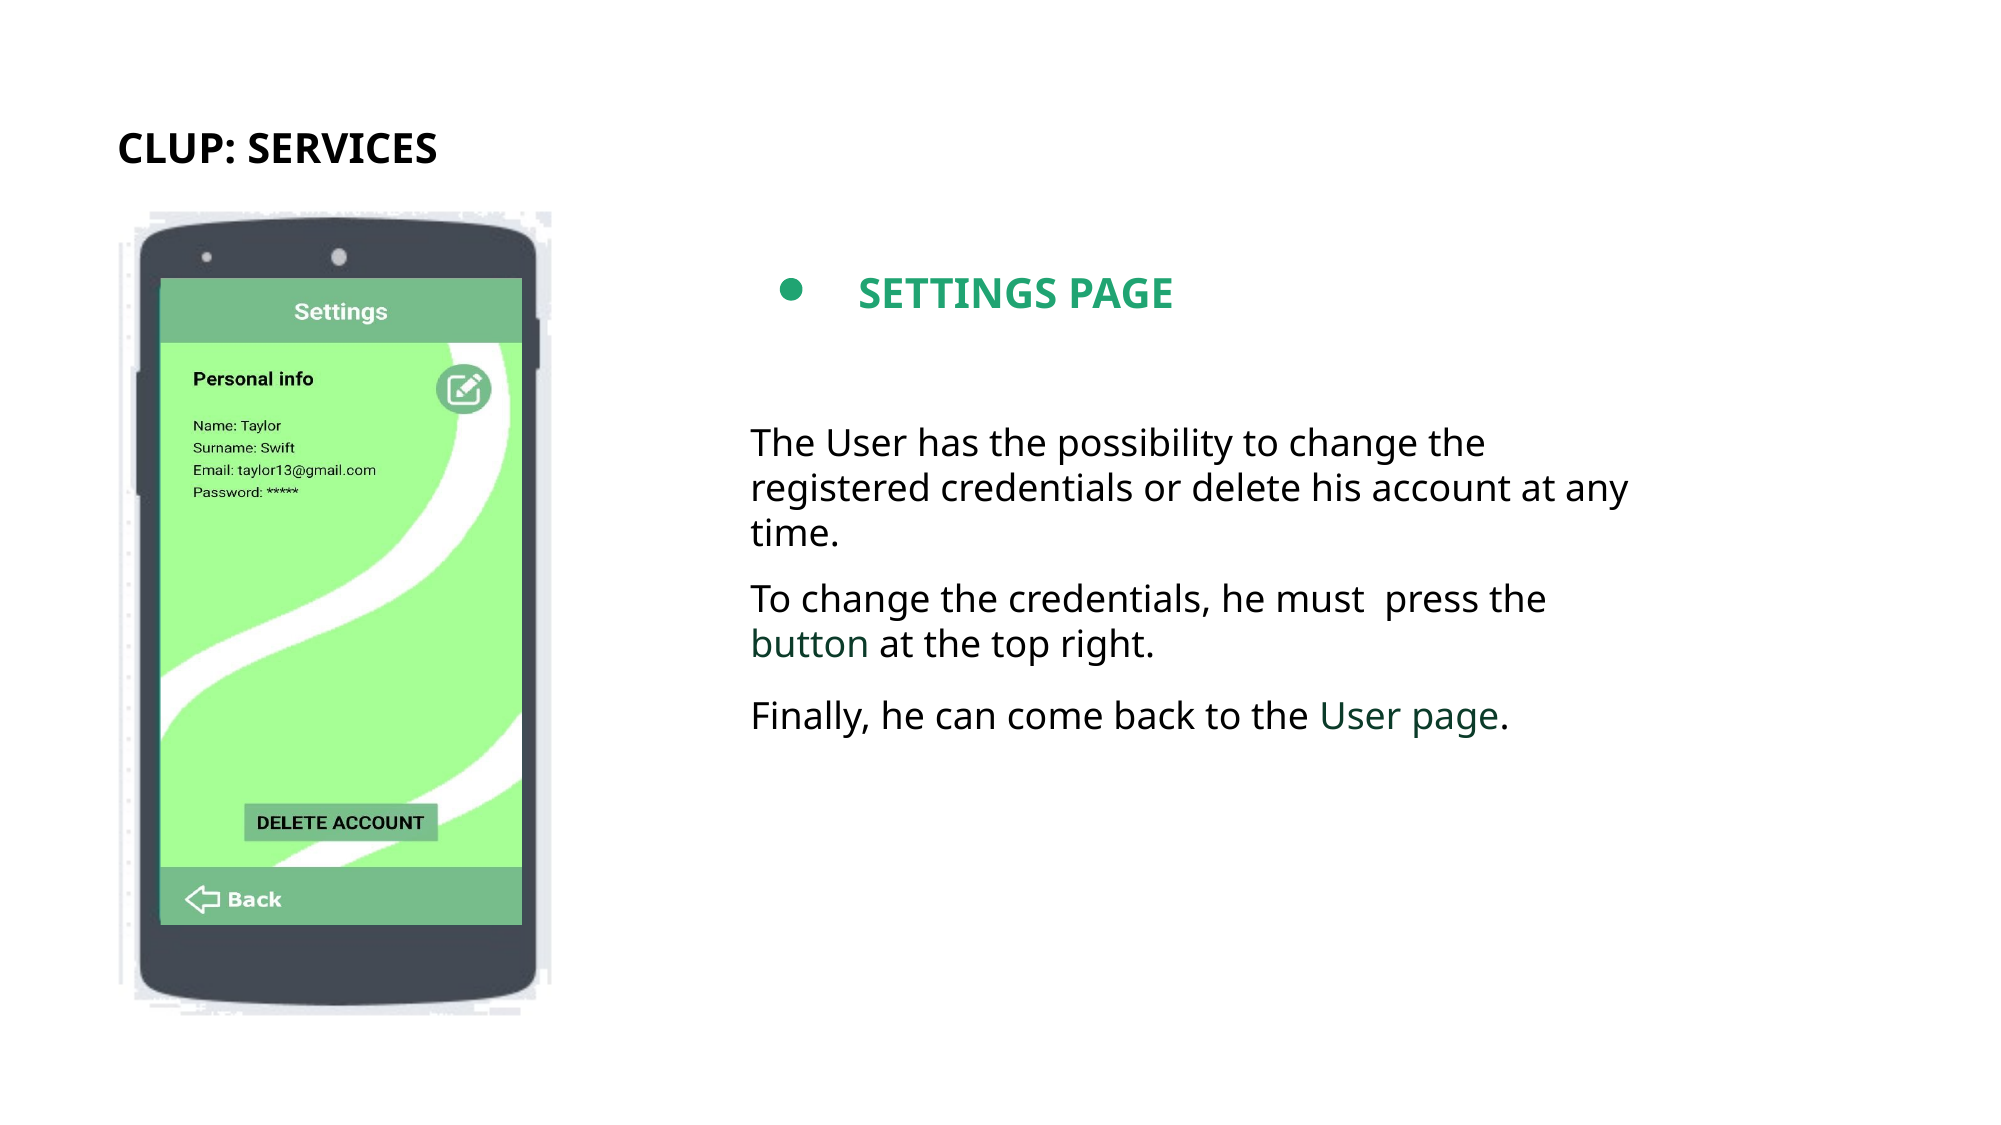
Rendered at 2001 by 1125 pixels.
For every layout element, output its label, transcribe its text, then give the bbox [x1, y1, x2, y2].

text_box The User has the possibility to change the registered credentials or delete his account at any time. To change the credentials, he must press the button at the top right. Finally, he can come back to the User page. [735, 411, 1658, 818]
picture [83, 181, 593, 1047]
title CLUP: SERVICES [102, 118, 1056, 230]
text_box SETTINGS PAGE [843, 264, 1198, 315]
text_box [779, 278, 803, 301]
